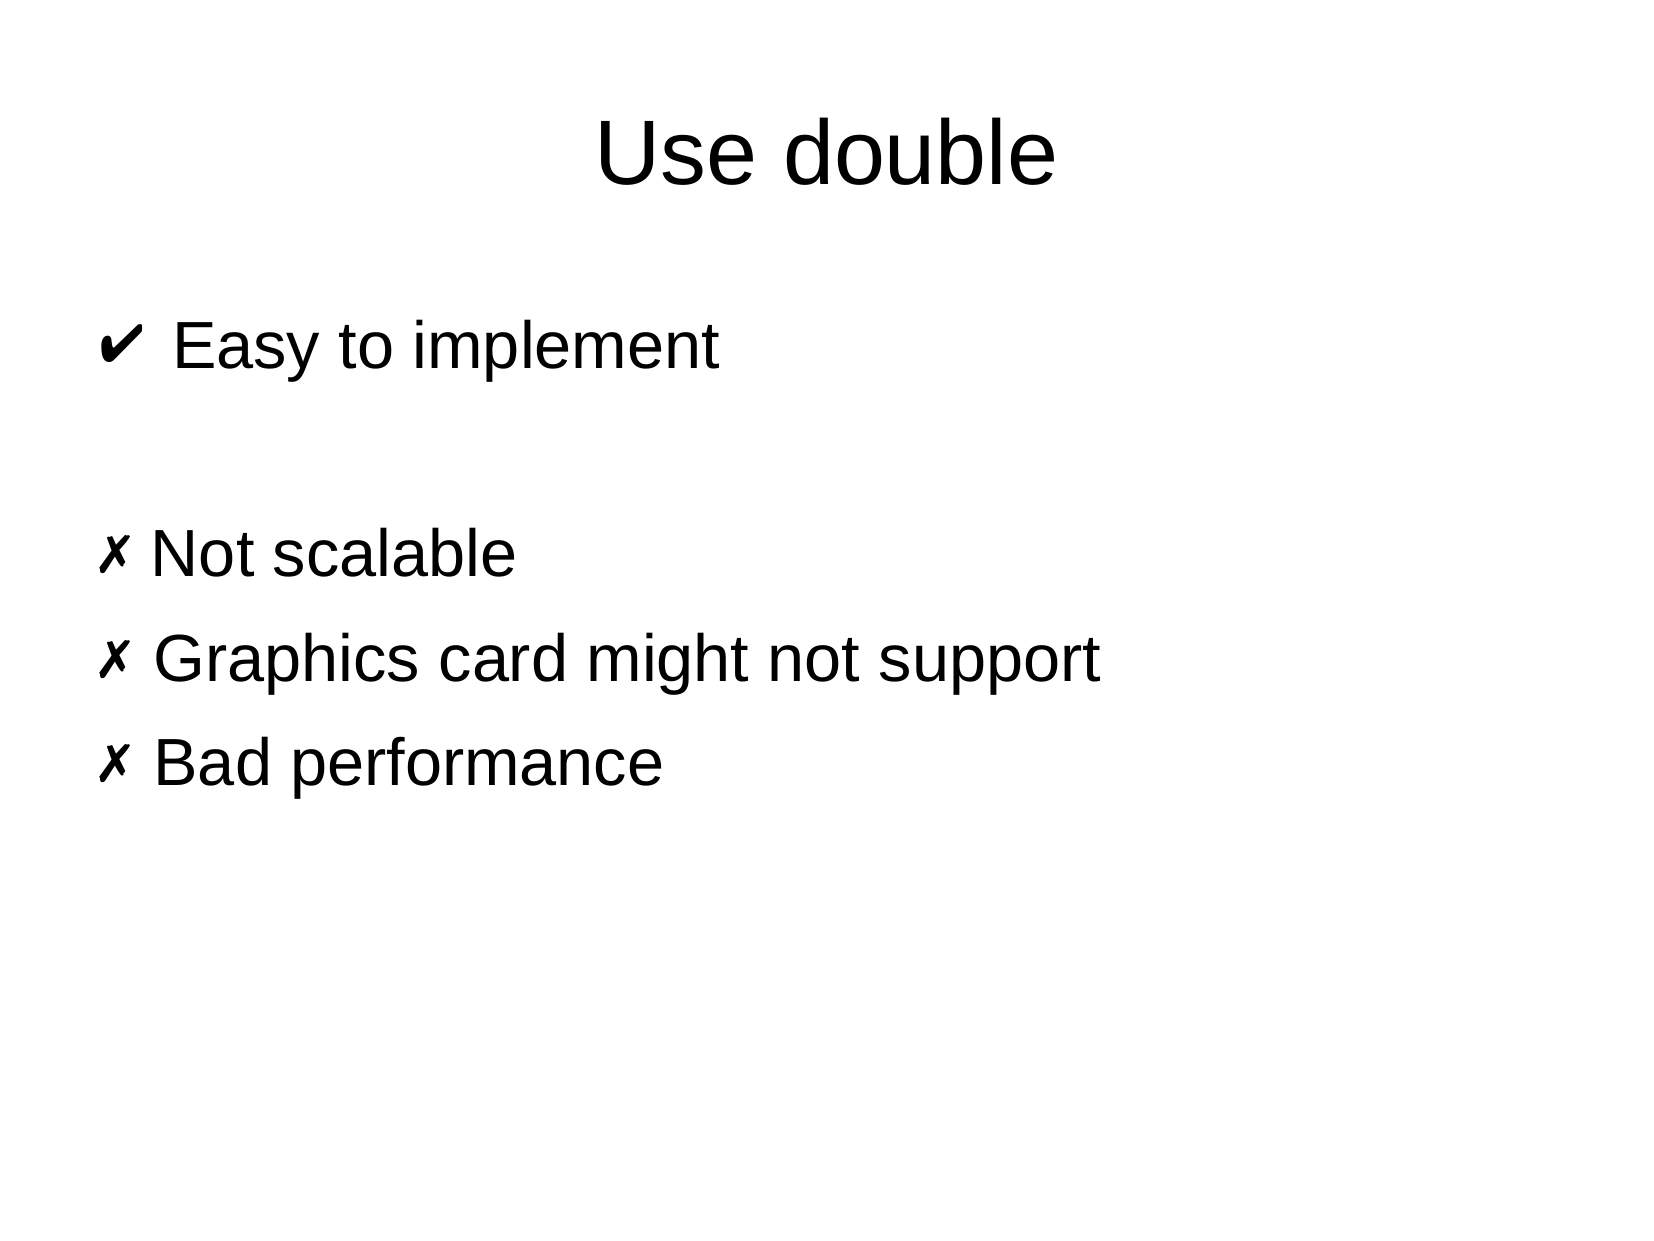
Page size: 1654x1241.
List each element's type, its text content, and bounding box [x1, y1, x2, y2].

title Use double [82, 49, 1571, 257]
list Easy to implement Not scalable Graphics card might not support Bad performance [82, 307, 1571, 1028]
